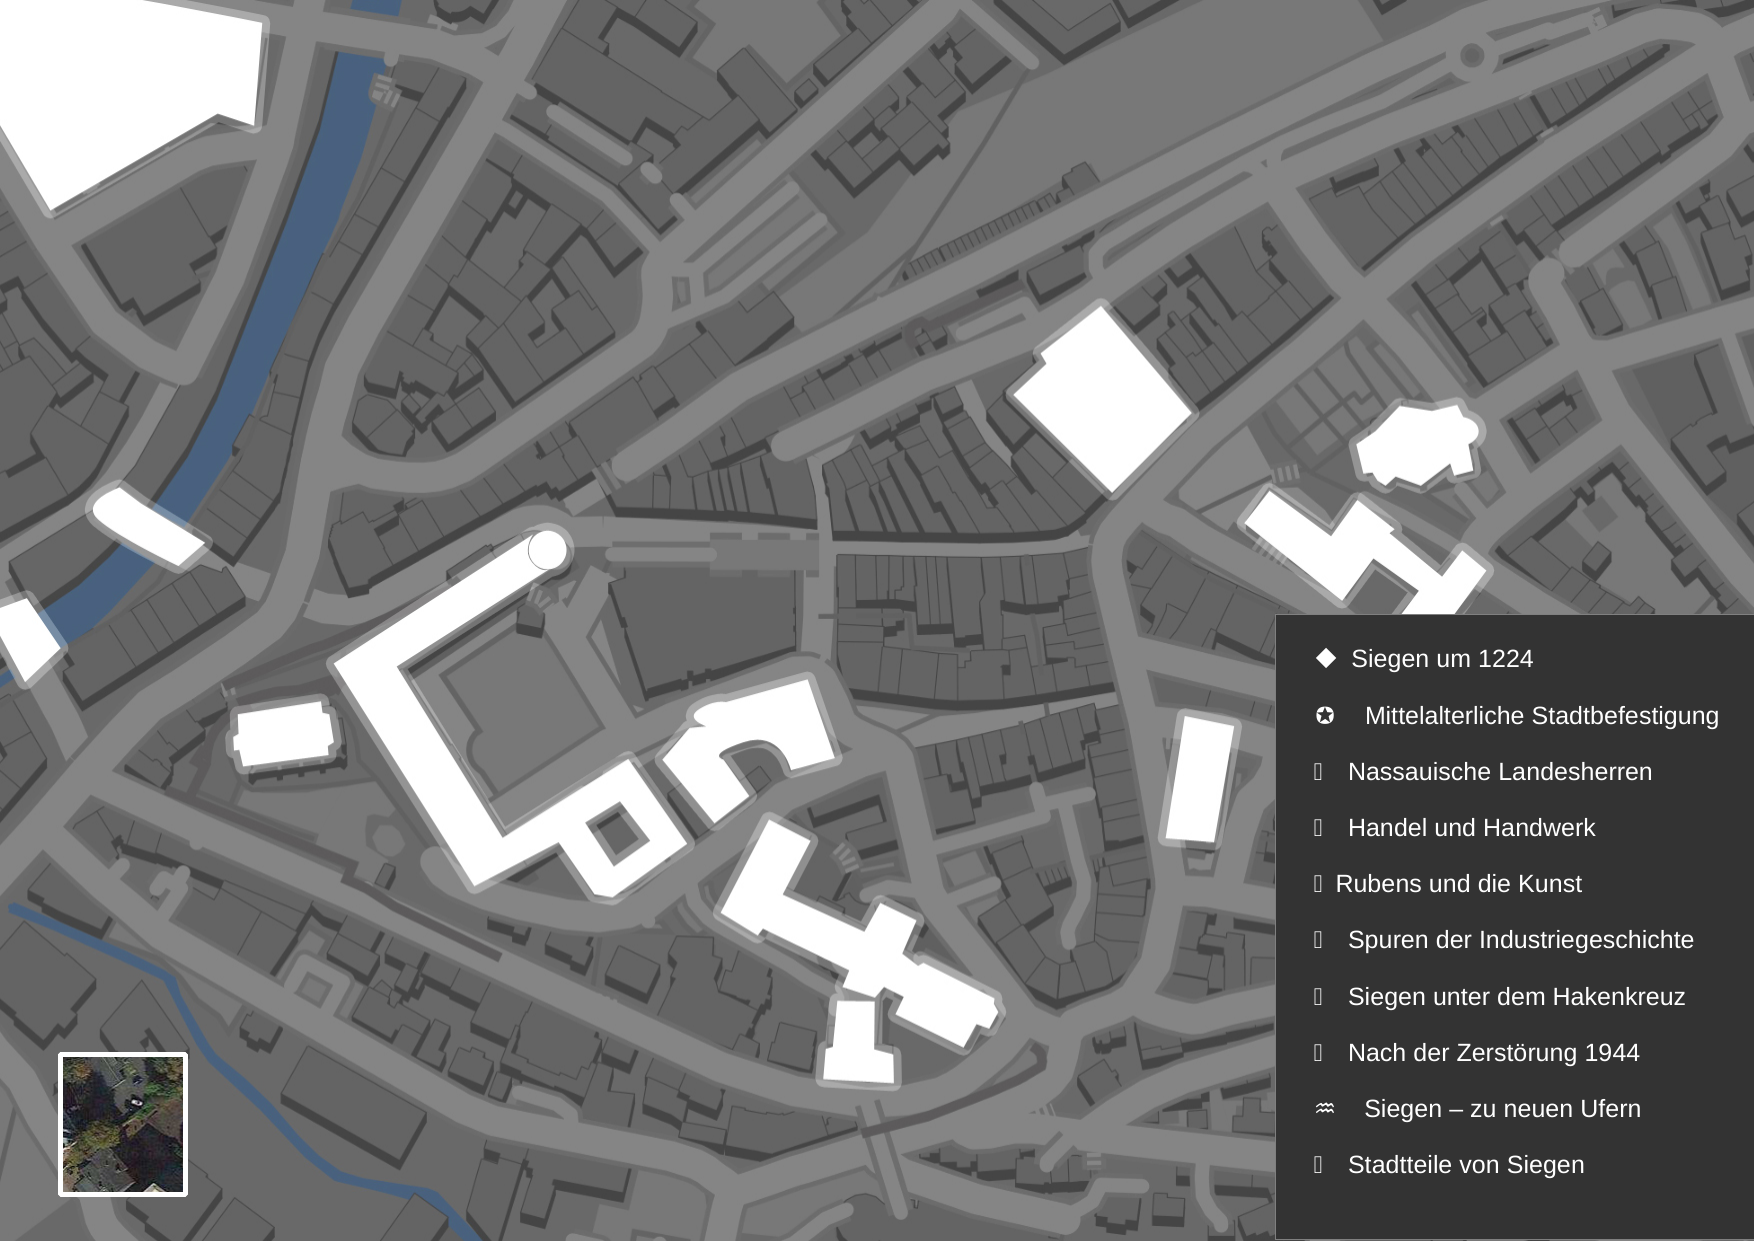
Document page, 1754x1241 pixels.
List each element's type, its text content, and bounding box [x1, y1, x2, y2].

text_box  Siegen um 1224  Mittelalterliche Stadtbefestigung  Nassauische Landesherren  Handel und Handwerk  Rubens und die Kunst  Spuren der Industriegeschichte  Siegen unter dem Hakenkreuz  Nach der Zerstörung 1944  Siegen – zu neuen Ufern  Stadtteile von Siegen [1299, 637, 1754, 1241]
picture [0, 0, 1754, 1241]
text_box [1275, 614, 1754, 1240]
